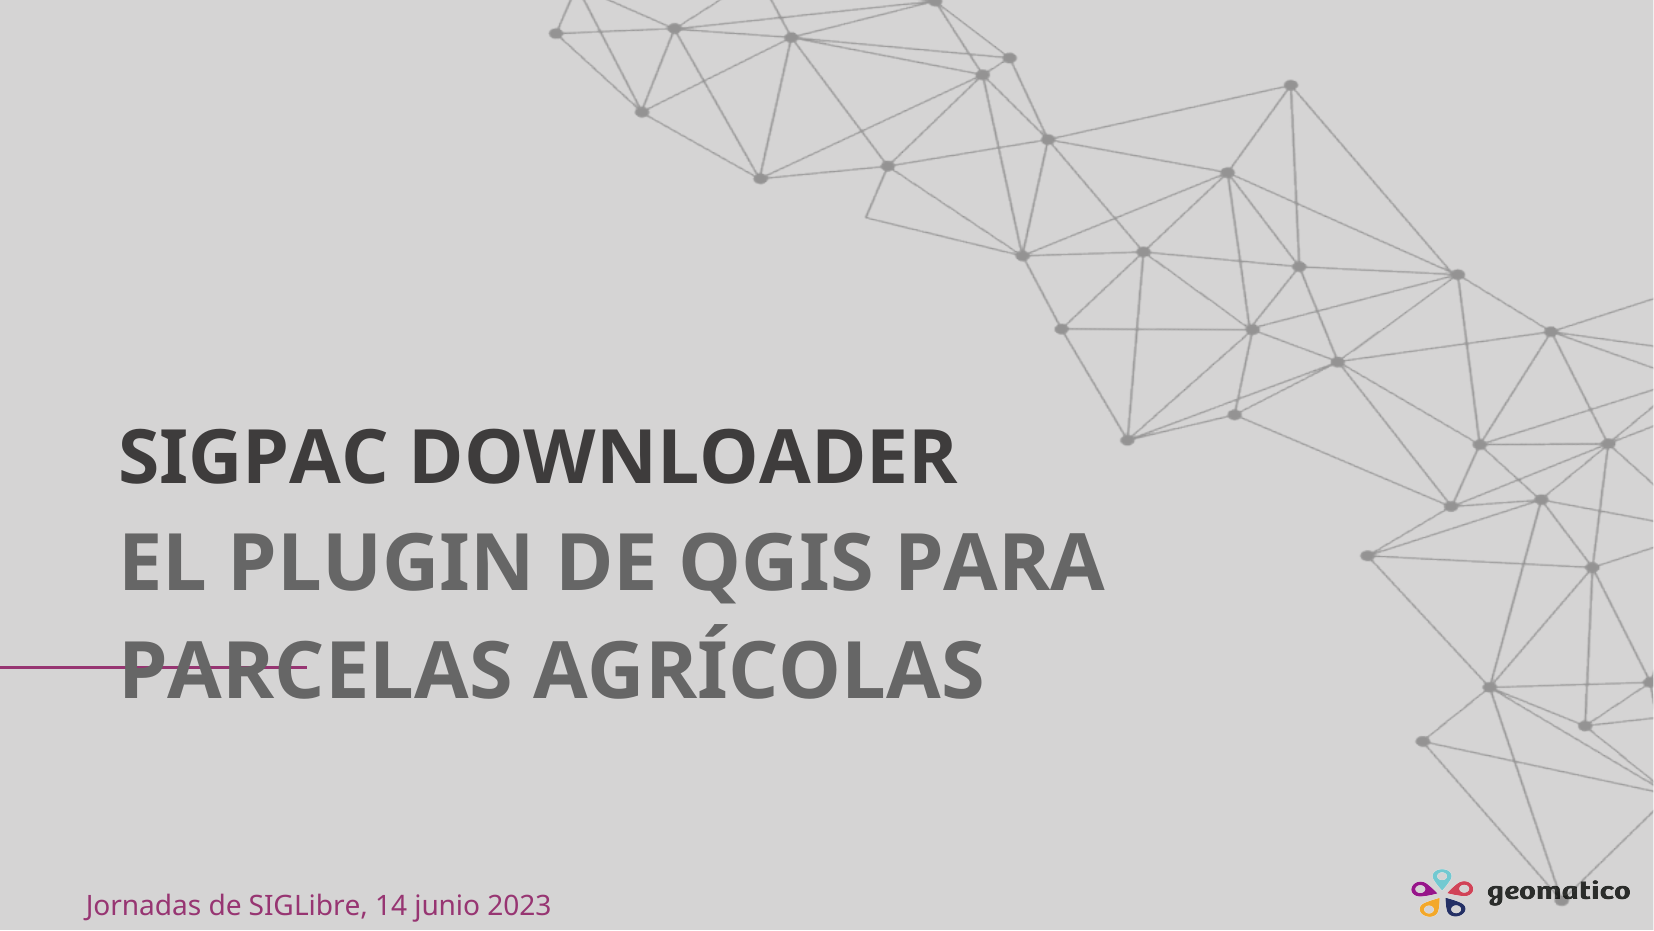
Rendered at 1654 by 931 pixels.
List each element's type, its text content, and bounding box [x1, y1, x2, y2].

picture [453, 0, 1654, 922]
text_box SIGPAC Downloader el plugin de QGIS para parcelas agrícolas [118, 403, 1418, 665]
